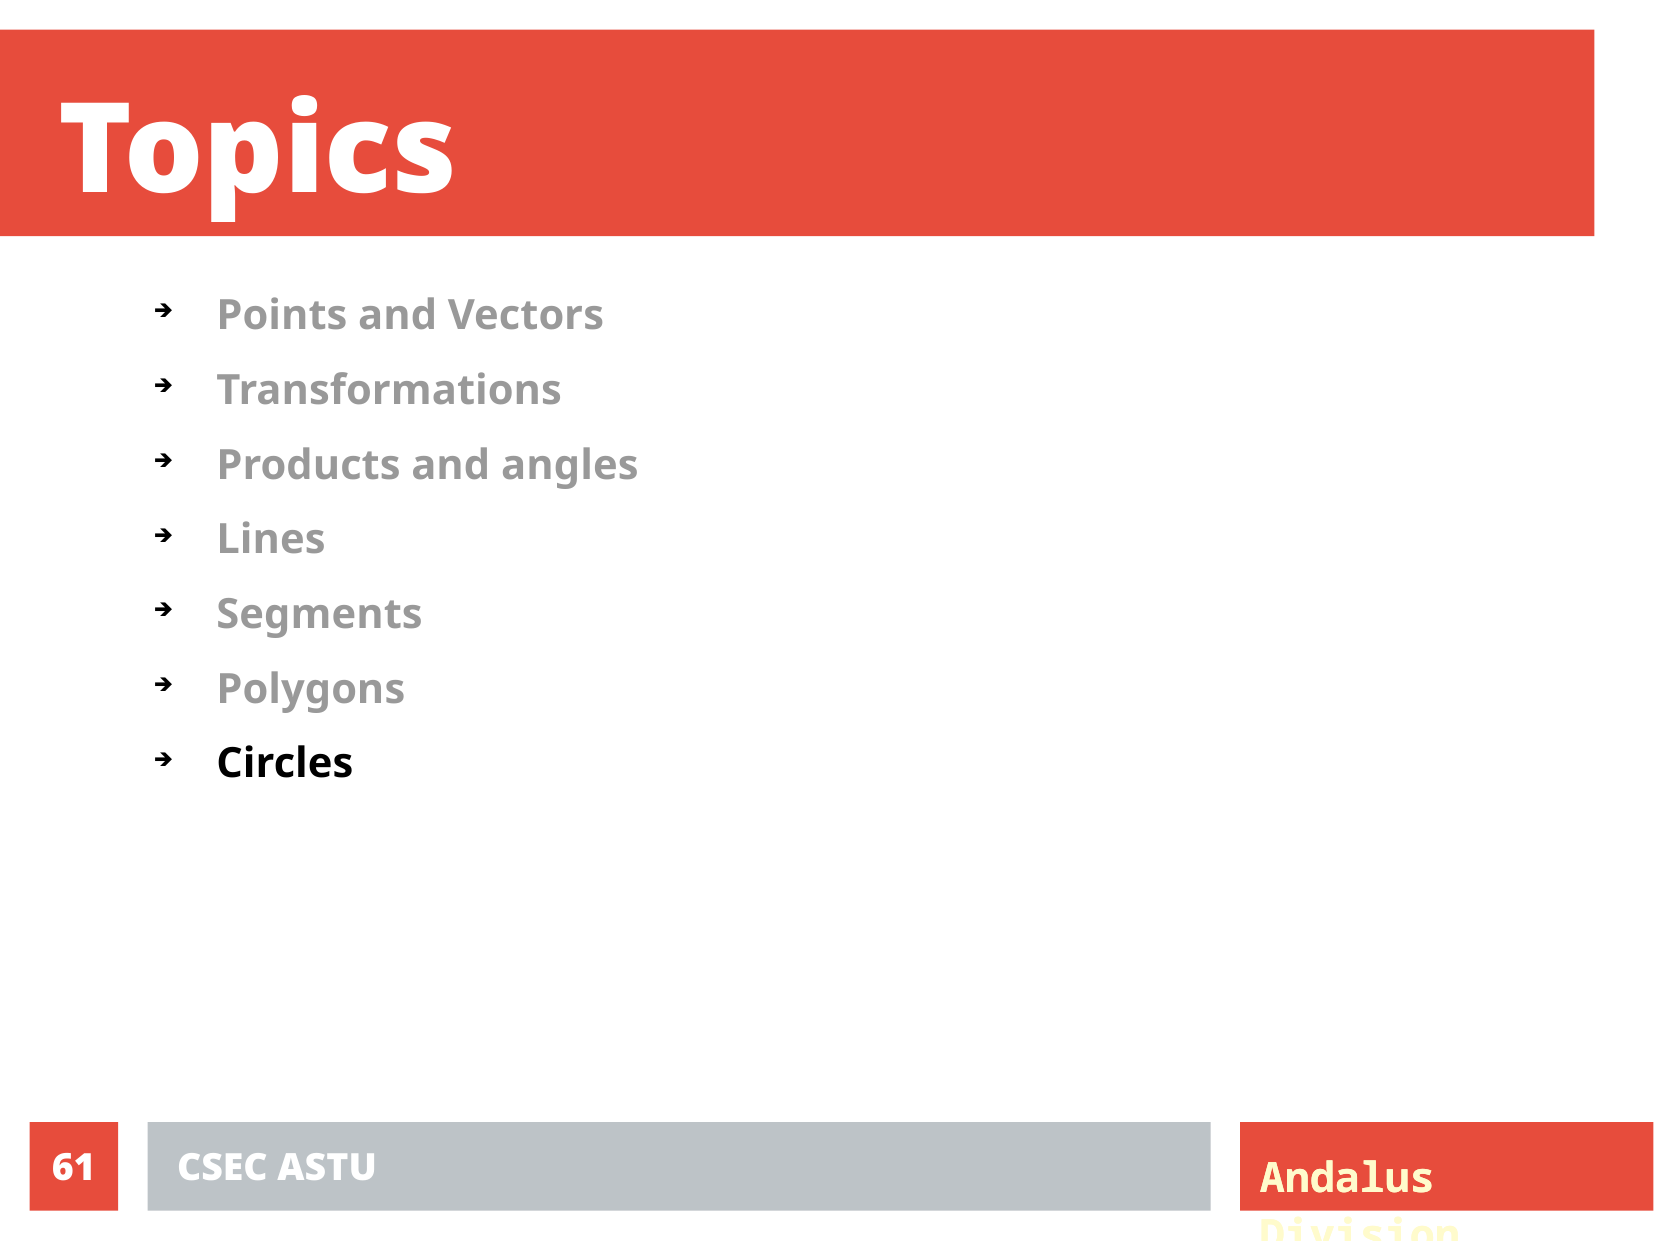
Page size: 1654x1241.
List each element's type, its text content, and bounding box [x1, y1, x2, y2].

list Points and Vectors Transformations Products and angles Lines Segments Polygons Circles [59, 285, 1565, 1093]
title Topics [59, 59, 1595, 207]
text_box Andalus Division [1245, 1140, 1636, 1197]
